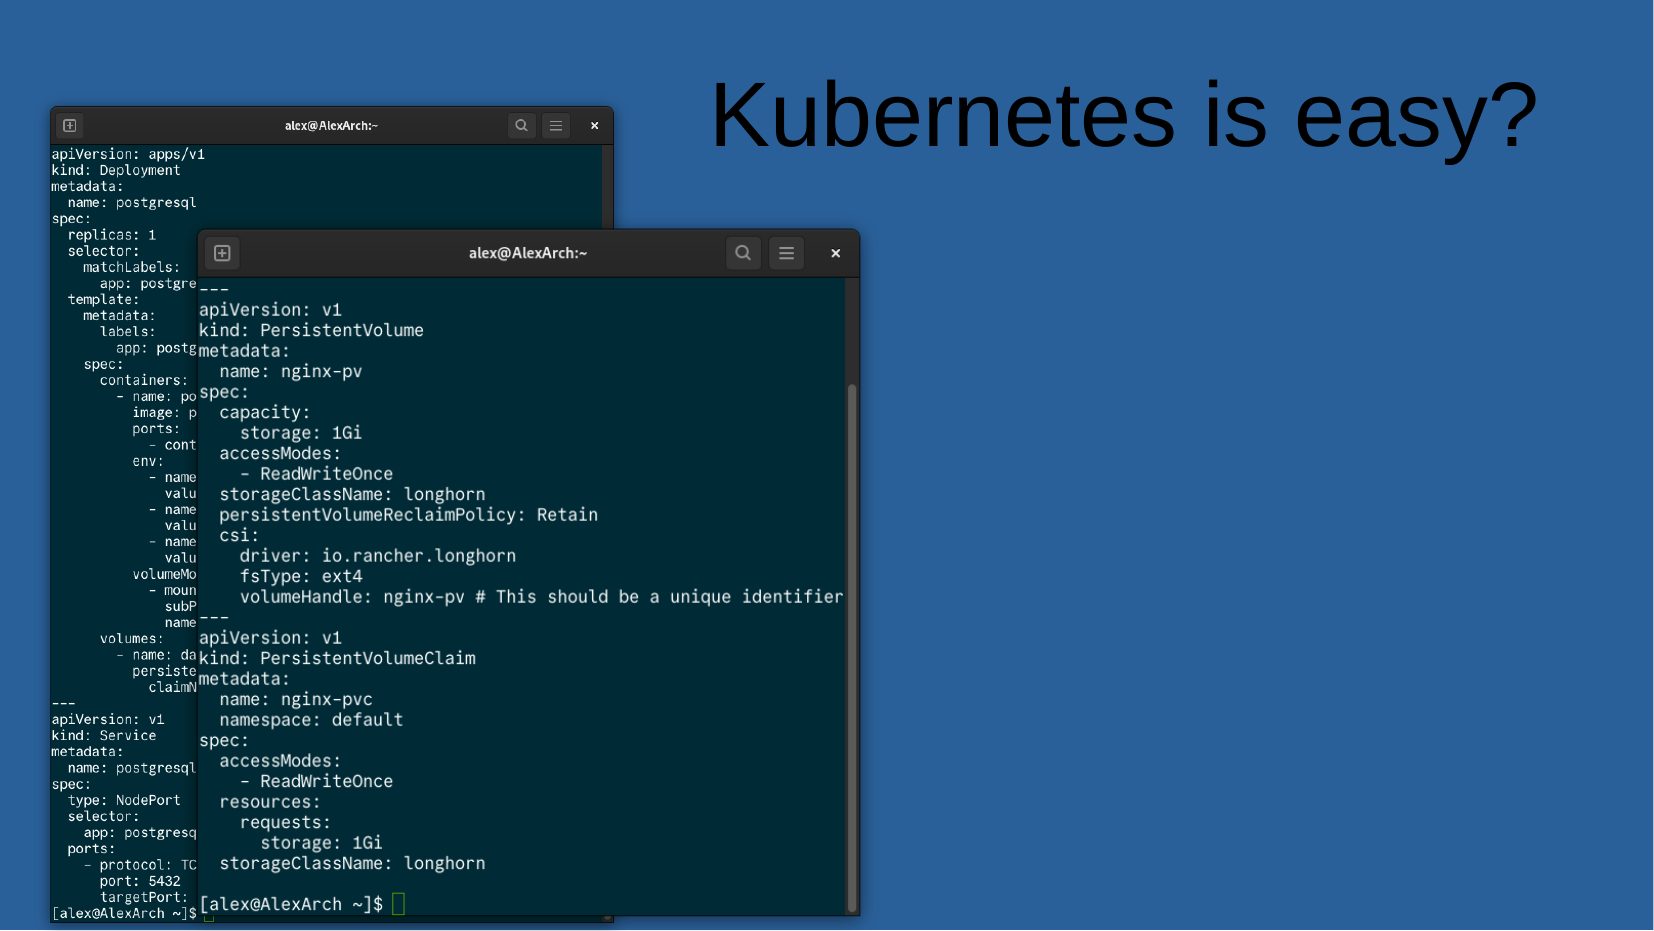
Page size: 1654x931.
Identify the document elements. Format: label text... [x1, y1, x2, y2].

title Kubernetes is easy? [679, 37, 1571, 193]
picture [29, 88, 886, 931]
